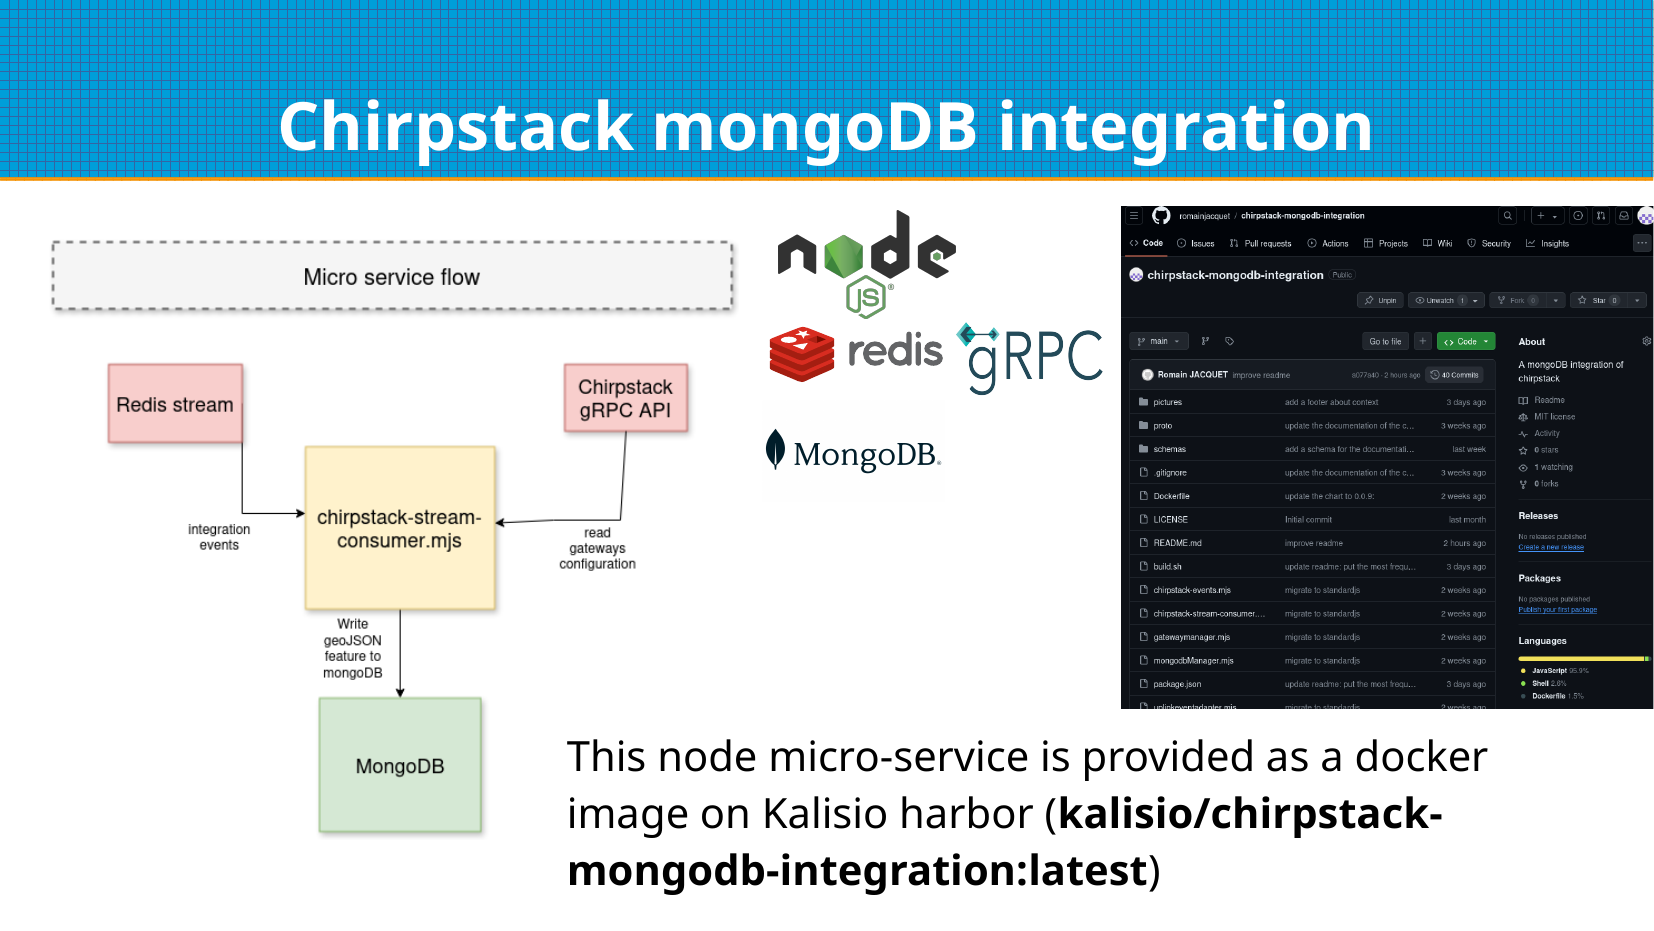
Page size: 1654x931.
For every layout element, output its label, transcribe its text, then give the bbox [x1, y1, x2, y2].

picture [767, 324, 945, 385]
picture [778, 210, 1104, 448]
picture [762, 400, 945, 502]
picture [47, 236, 739, 840]
picture [1121, 206, 1654, 709]
text_box This node micro-service is provided as a docker image on Kalisio harbor (kalisio/chirpstack-mongodb-integration:latest) [561, 709, 1625, 915]
title Chirpstack mongoDB integration [82, 14, 1571, 171]
